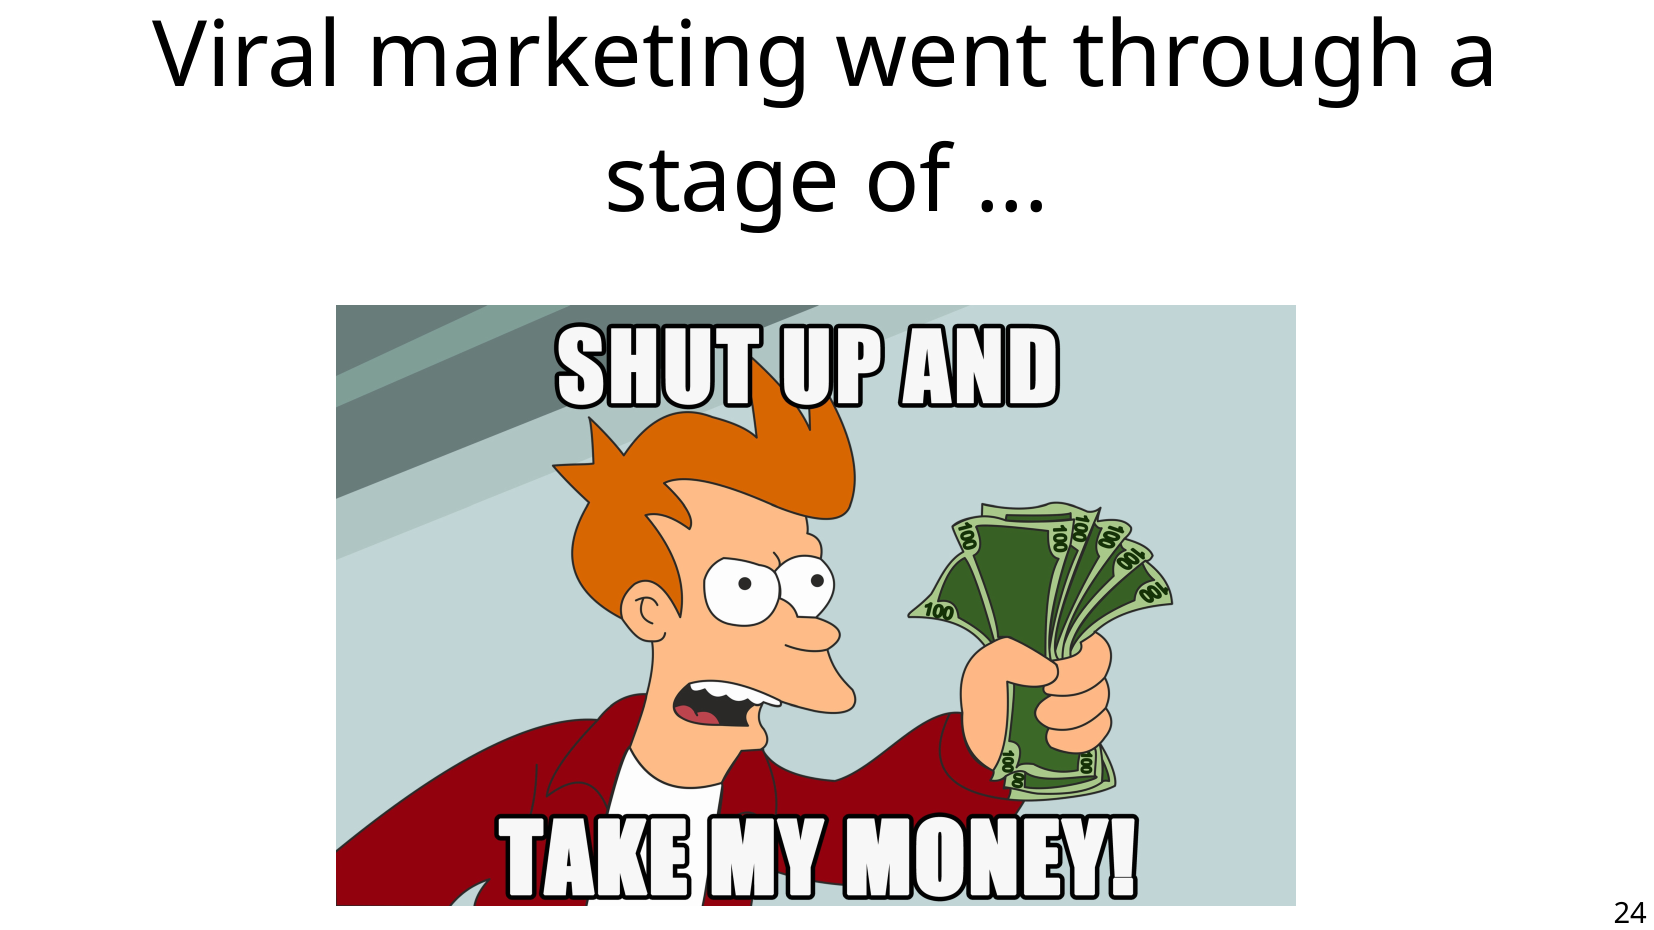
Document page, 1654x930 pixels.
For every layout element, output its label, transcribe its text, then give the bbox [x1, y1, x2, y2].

title Viral marketing went through a stage of ... [82, 1, 1571, 225]
picture [336, 305, 1296, 906]
